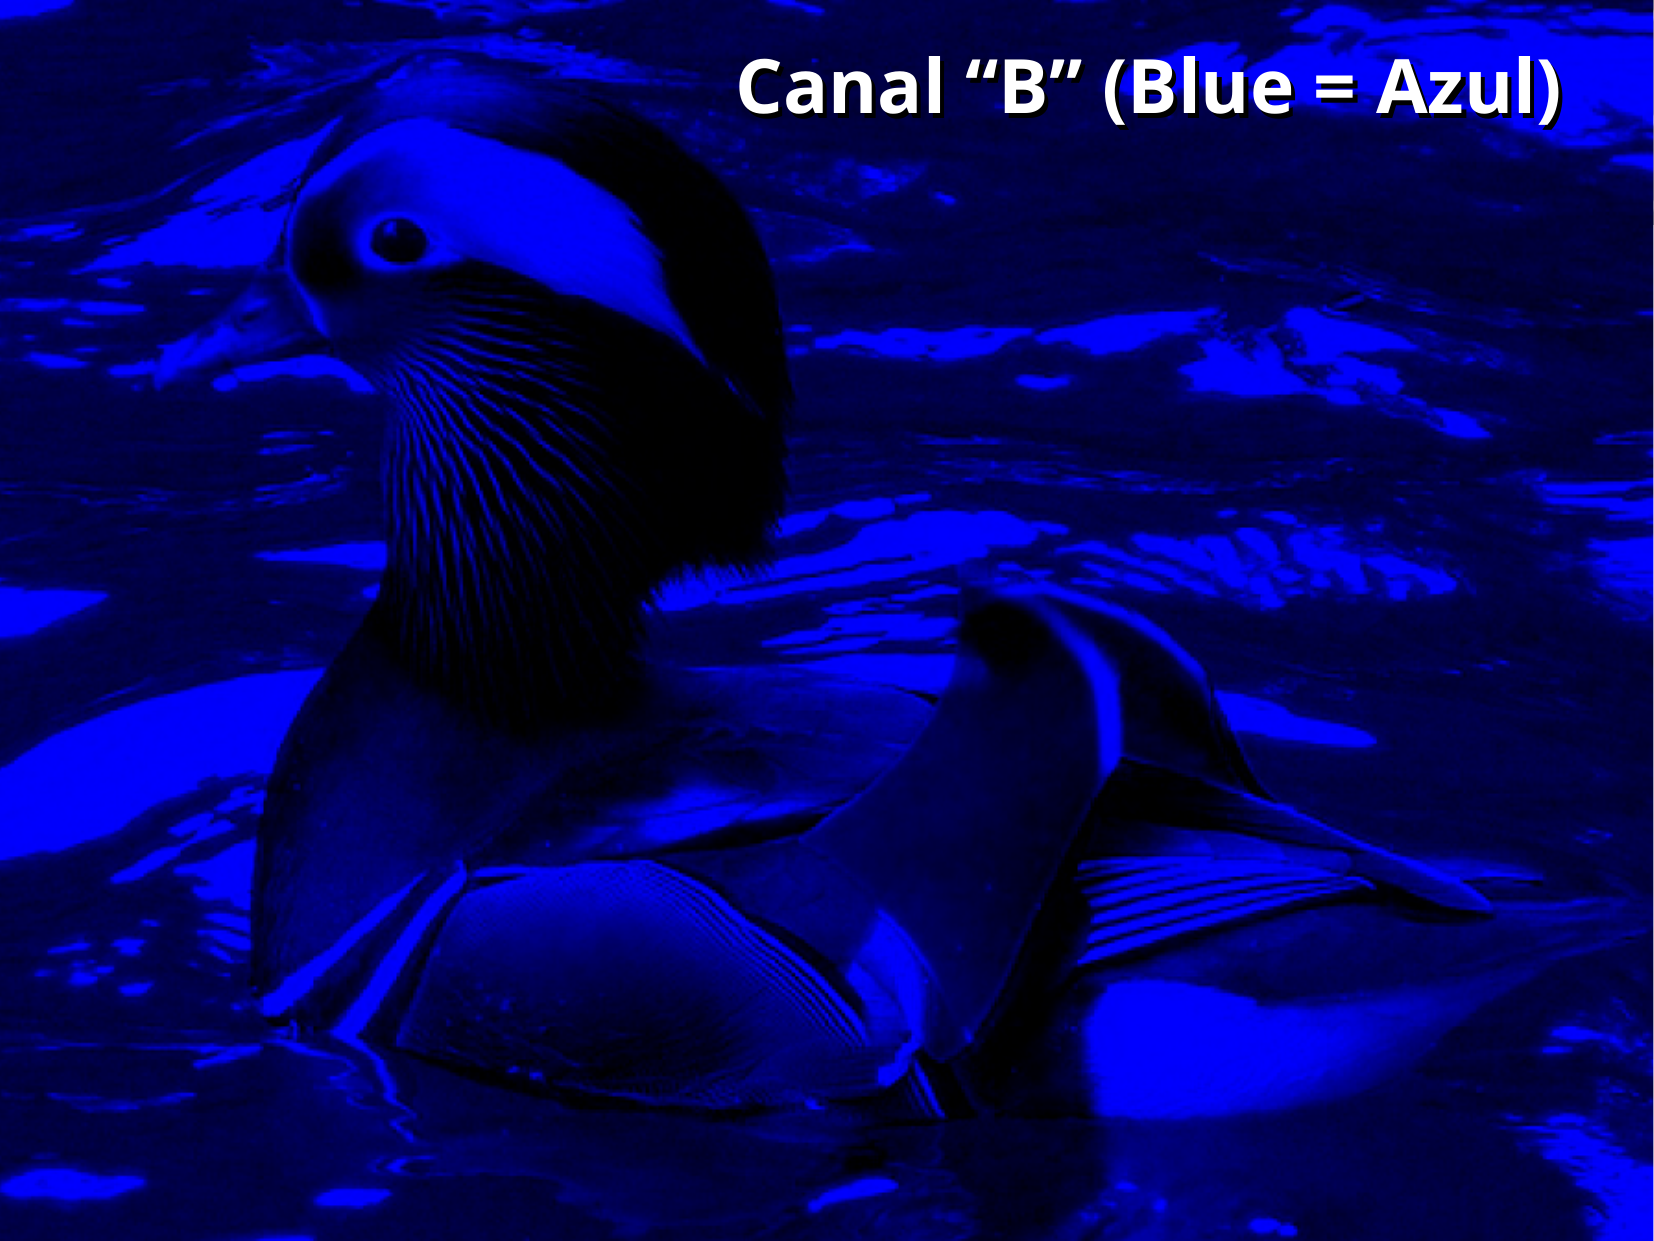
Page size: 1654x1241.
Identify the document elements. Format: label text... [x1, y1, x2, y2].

title Canal “B” (Blue = Azul) [75, 19, 1564, 151]
picture [0, 0, 1654, 1241]
